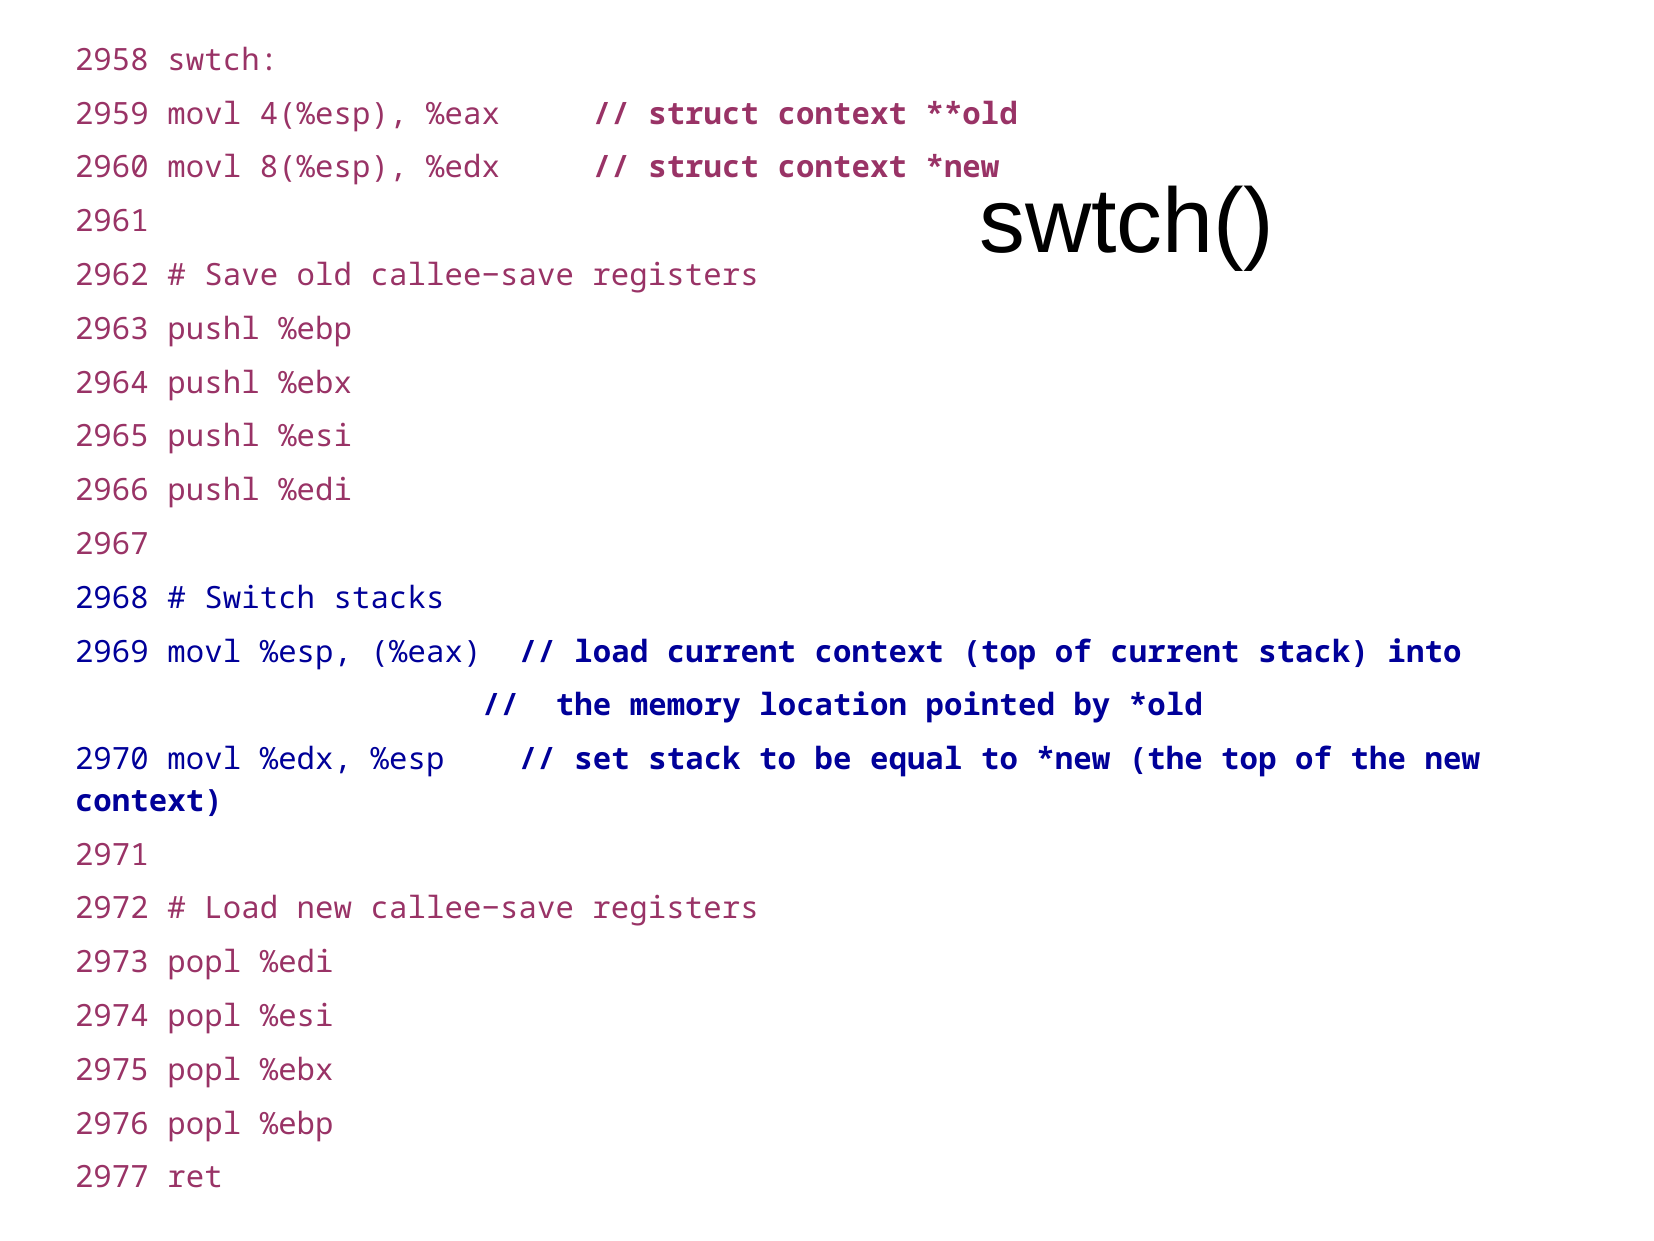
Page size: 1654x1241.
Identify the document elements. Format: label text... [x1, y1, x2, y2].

list 2958 swtch: 2959 movl 4(%esp), %eax // struct context **old 2960 movl 8(%esp), %edx // struct context *new 2961 2962 # Save old callee−save registers 2963 pushl %ebp 2964 pushl %ebx 2965 pushl %esi 2966 pushl %edi 2967 2968 # Switch stacks 2969 movl %esp, (%eax) // load current context (top of current stack) into // the memory location pointed by *old 2970 movl %edx, %esp // set stack to be equal to *new (the top of the new context) 2971 2972 # Load new callee−save registers 2973 popl %edi 2974 popl %esi 2975 popl %ebx 2976 popl %ebp 2977 ret [75, 37, 1613, 1201]
title swtch() [679, 117, 1576, 325]
